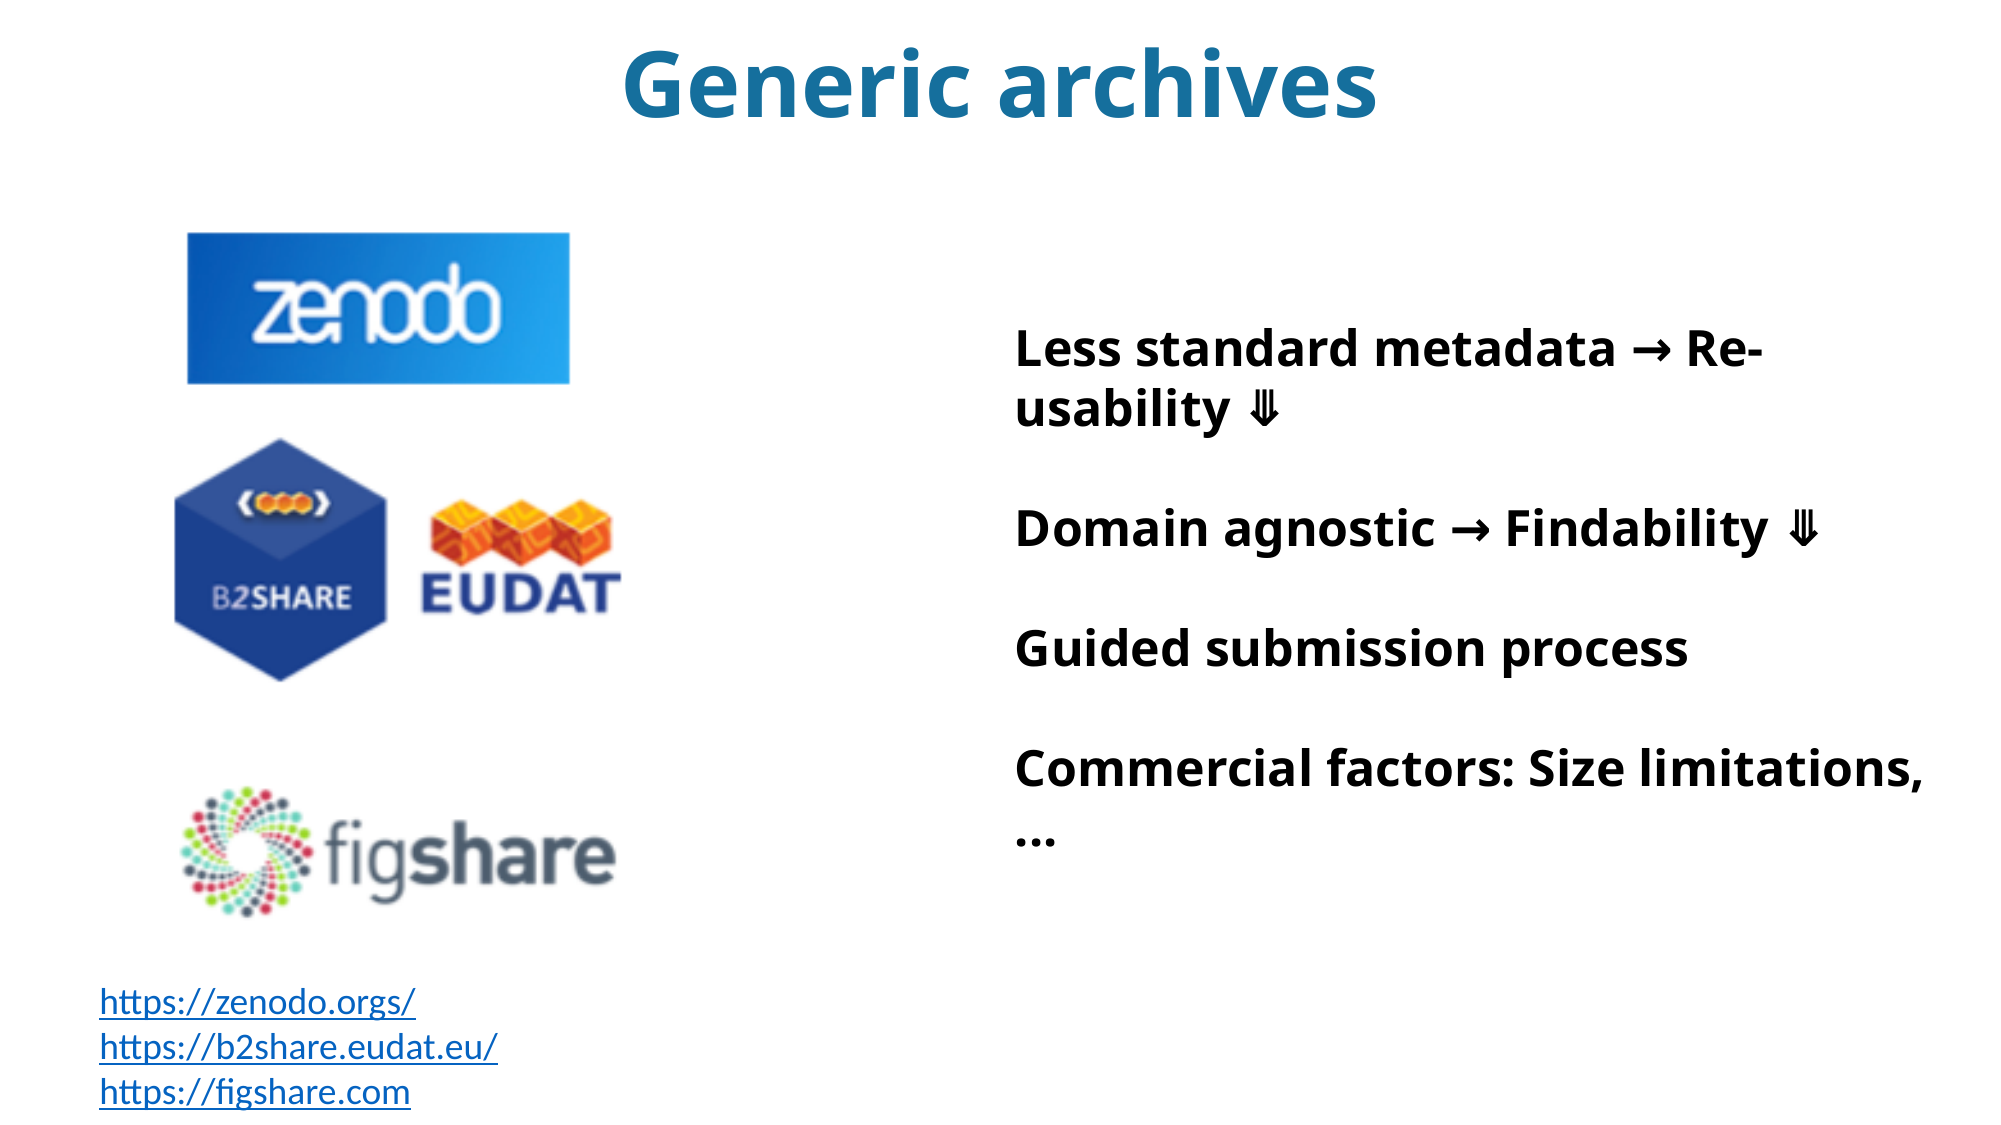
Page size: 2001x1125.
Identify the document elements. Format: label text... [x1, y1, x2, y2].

text_box Less standard metadata → Re-usability ⤋ Domain agnostic → Findability ⤋ Guided submission process Commercial factors: Size limitations, ... [999, 309, 1944, 865]
title Generic archives [137, 3, 1863, 174]
picture [155, 208, 678, 936]
text_box https://zenodo.orgs/ https://b2share.eudat.eu/ https://figshare.com [84, 970, 519, 1121]
